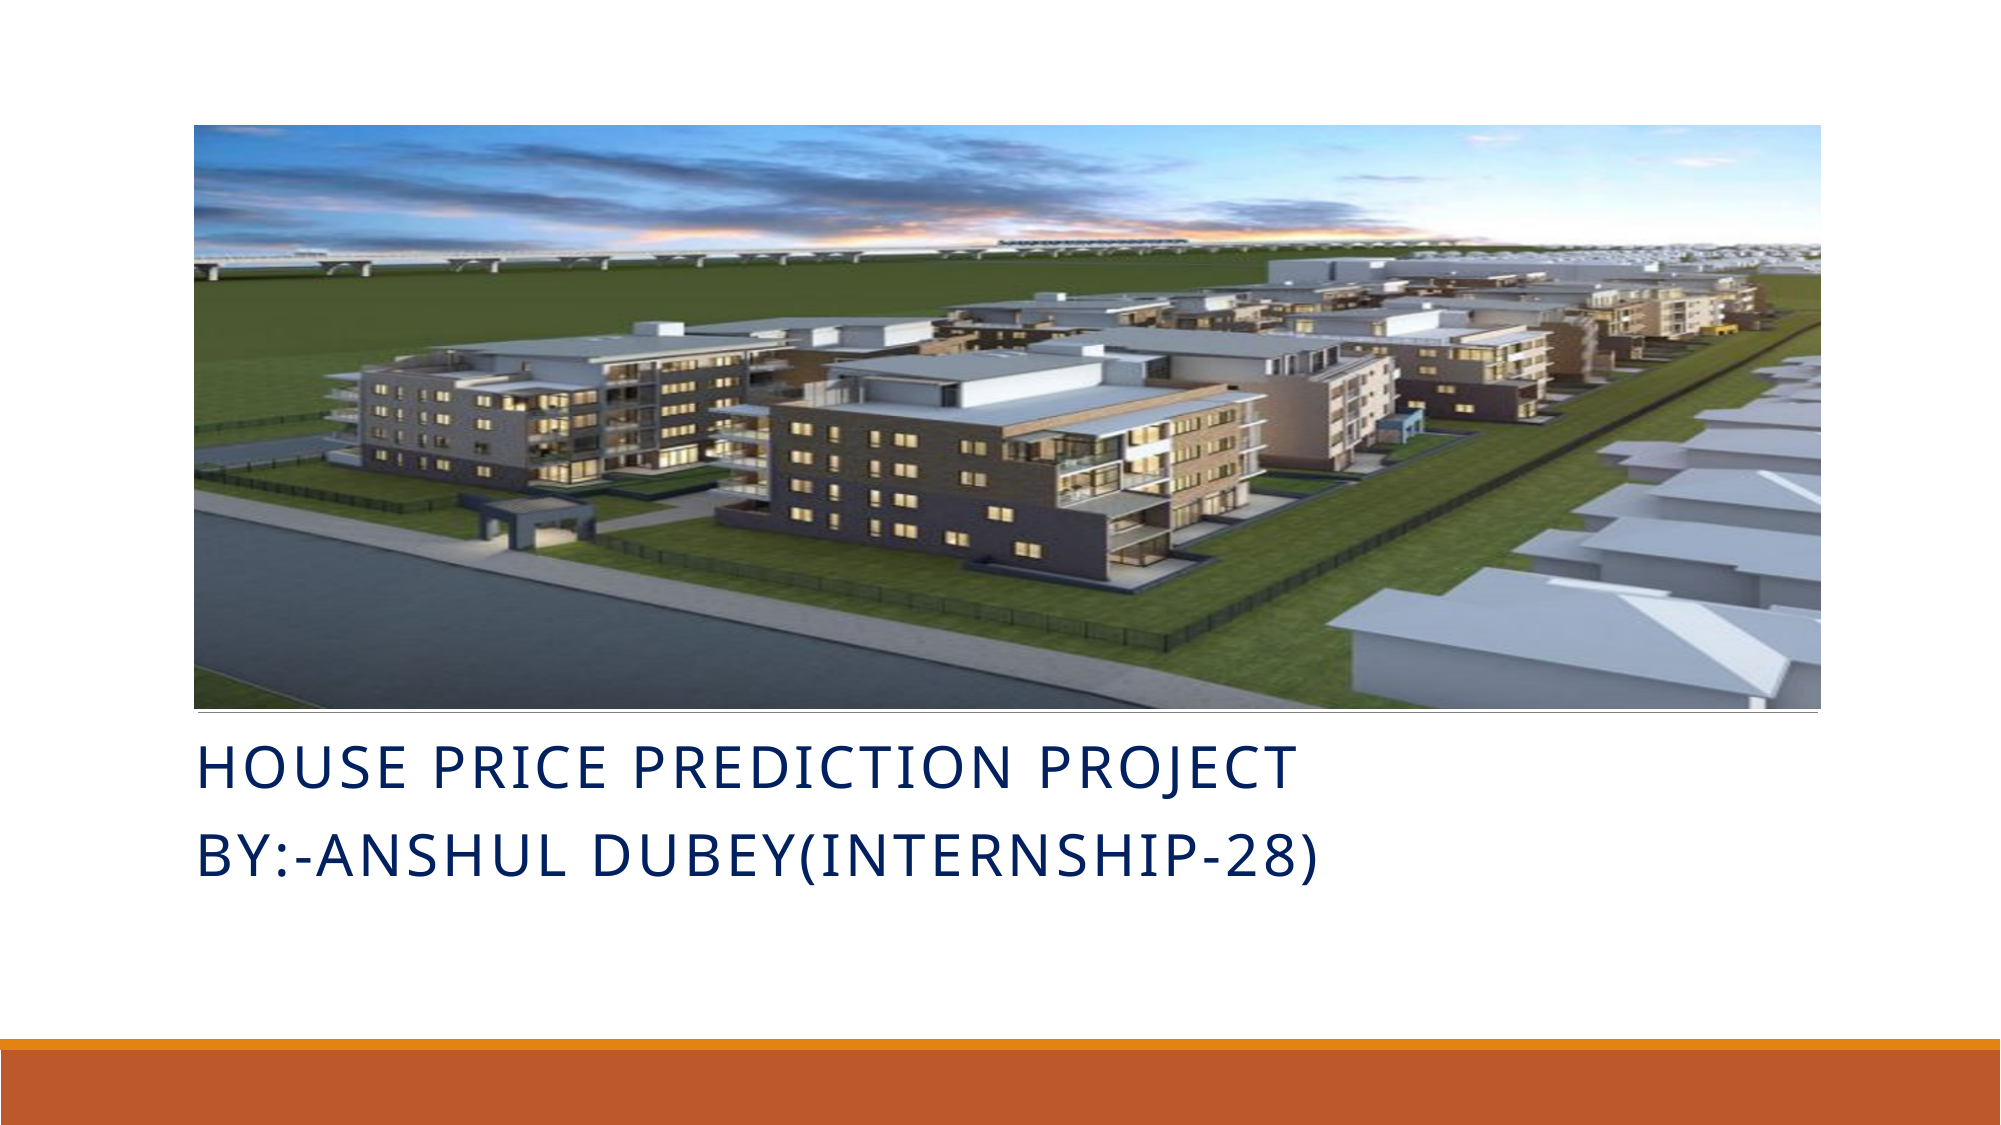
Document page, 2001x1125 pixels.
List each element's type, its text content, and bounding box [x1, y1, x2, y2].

subtitle House price prediction project By:-anshul dubey(internship-28) [180, 730, 1831, 919]
picture [194, 125, 1821, 709]
